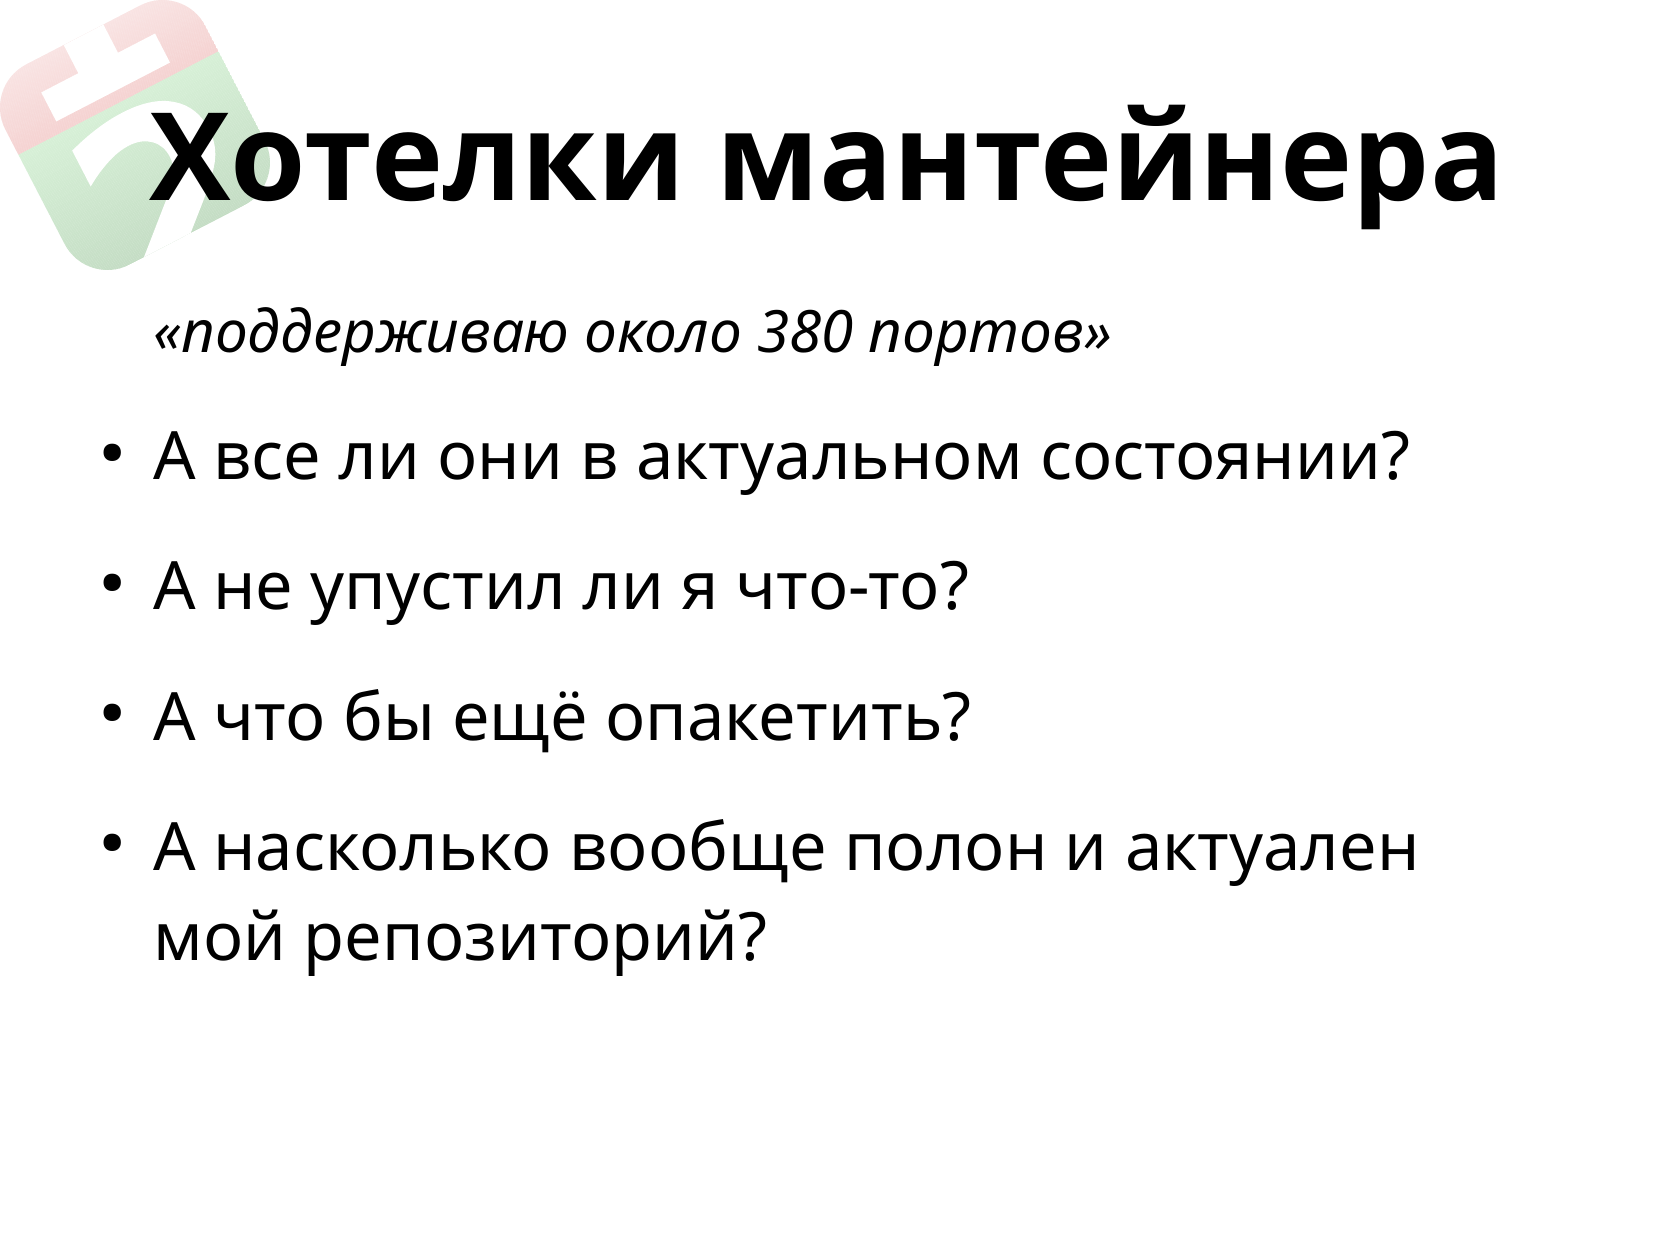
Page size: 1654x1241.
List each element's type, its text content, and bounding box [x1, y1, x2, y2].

list «поддерживаю около 380 портов» А все ли они в актуальном состоянии? А не упустил ли я что-то? А что бы ещё опакетить? А насколько вообще полон и актуален мой репозиторий? [82, 290, 1571, 1155]
title Хотелки мантейнера [82, 49, 1571, 257]
